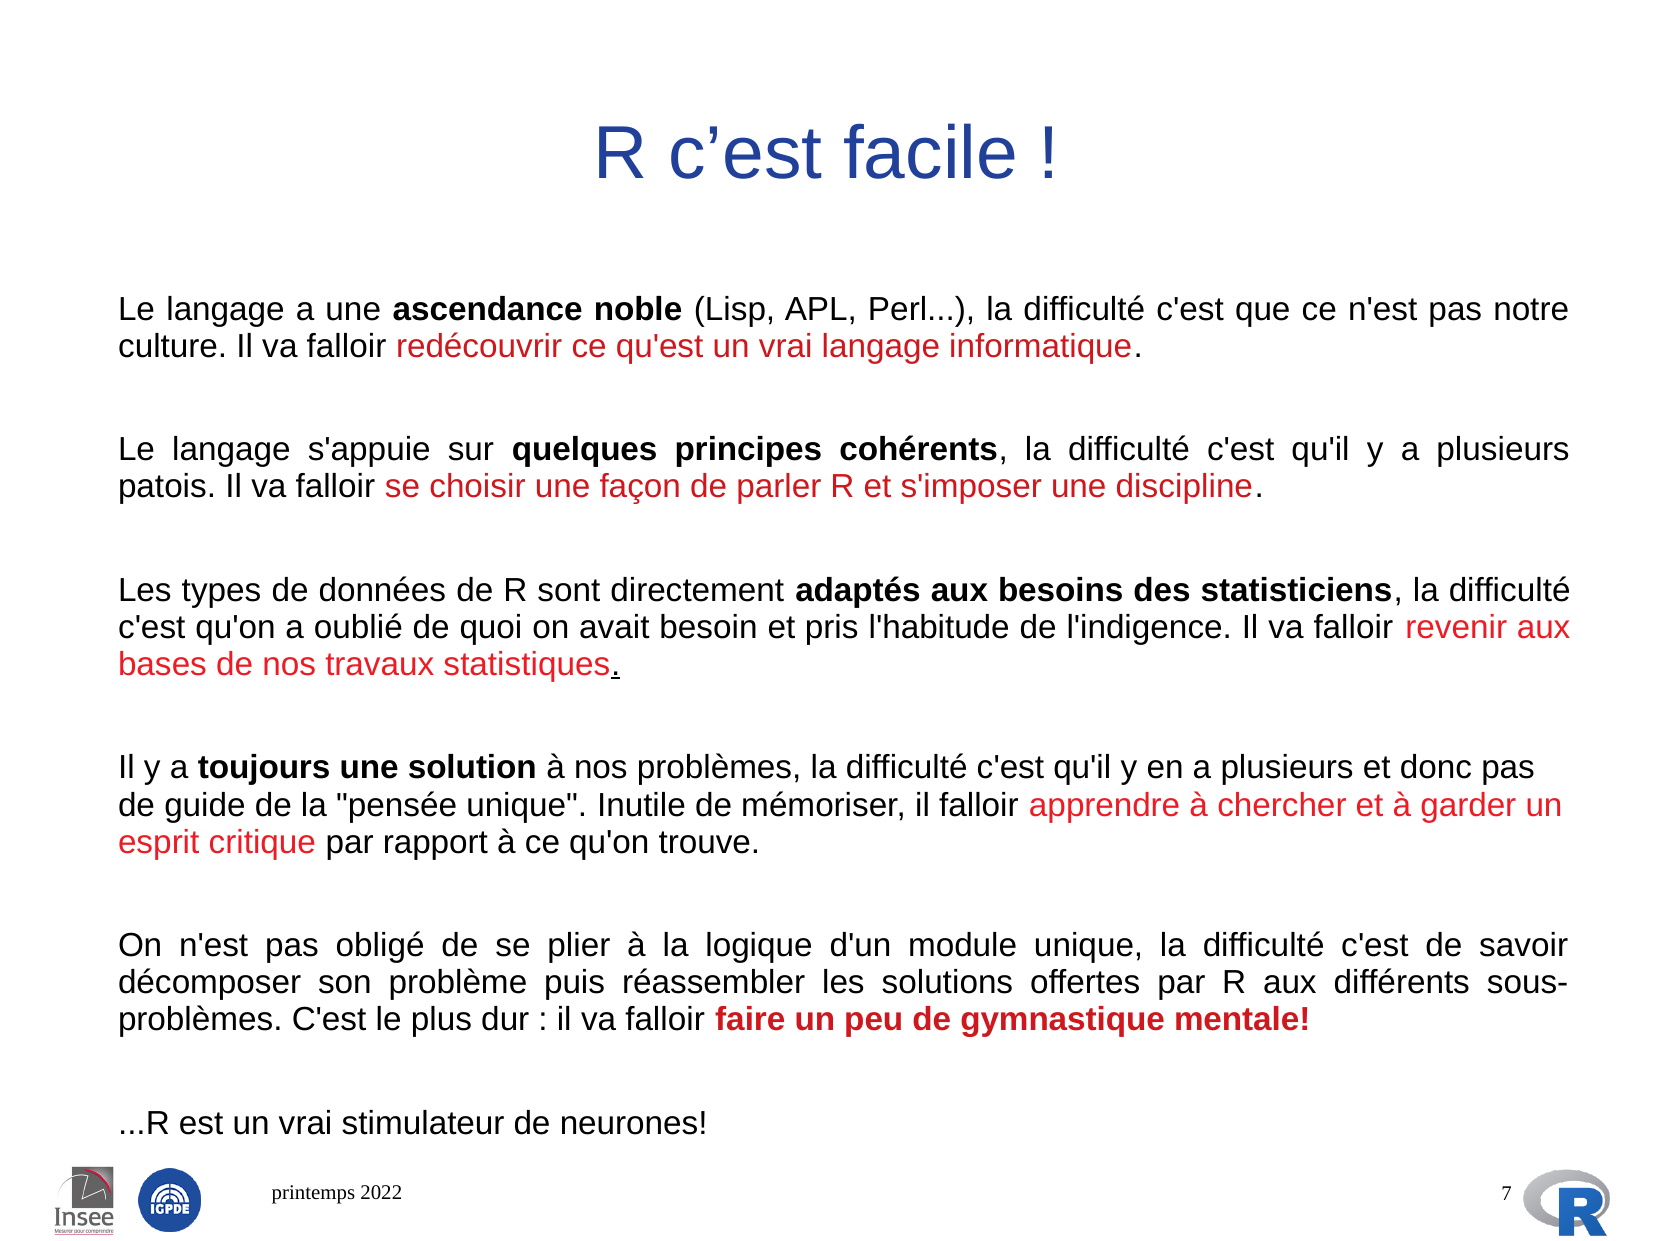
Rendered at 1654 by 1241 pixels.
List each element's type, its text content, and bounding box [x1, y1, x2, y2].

list Le langage a une ascendance noble (Lisp, APL, Perl...), la difficulté c'est que ce n'est pas notre culture. Il va falloir redécouvrir ce qu'est un vrai langage informatique. Le langage s'appuie sur quelques principes cohérents, la difficulté c'est qu'il y a plusieurs patois. Il va falloir se choisir une façon de parler R et s'imposer une discipline. Les types de données de R sont directement adaptés aux besoins des statisticiens, la difficulté c'est qu'on a oublié de quoi on avait besoin et pris l'habitude de l'indigence. Il va falloir revenir aux bases de nos travaux statistiques. Il y a toujours une solution à nos problèmes, la difficulté c'est qu'il y en a plusieurs et donc pas de guide de la "pensée unique". Inutile de mémoriser, il falloir apprendre à chercher et à garder un esprit critique par rapport à ce qu'on trouve. On n'est pas obligé de se plier à la logique d'un module unique, la difficulté c'est de savoir décomposer son problème puis réassembler les solutions offertes par R aux différents sous-problèmes. C'est le plus dur : il va falloir faire un peu de gymnastique mentale! ...R est un vrai stimulateur de neurones! [82, 290, 1571, 1158]
picture [1523, 1169, 1610, 1236]
picture [138, 1168, 201, 1232]
picture [47, 1163, 120, 1236]
title R c’est facile ! [82, 49, 1571, 257]
